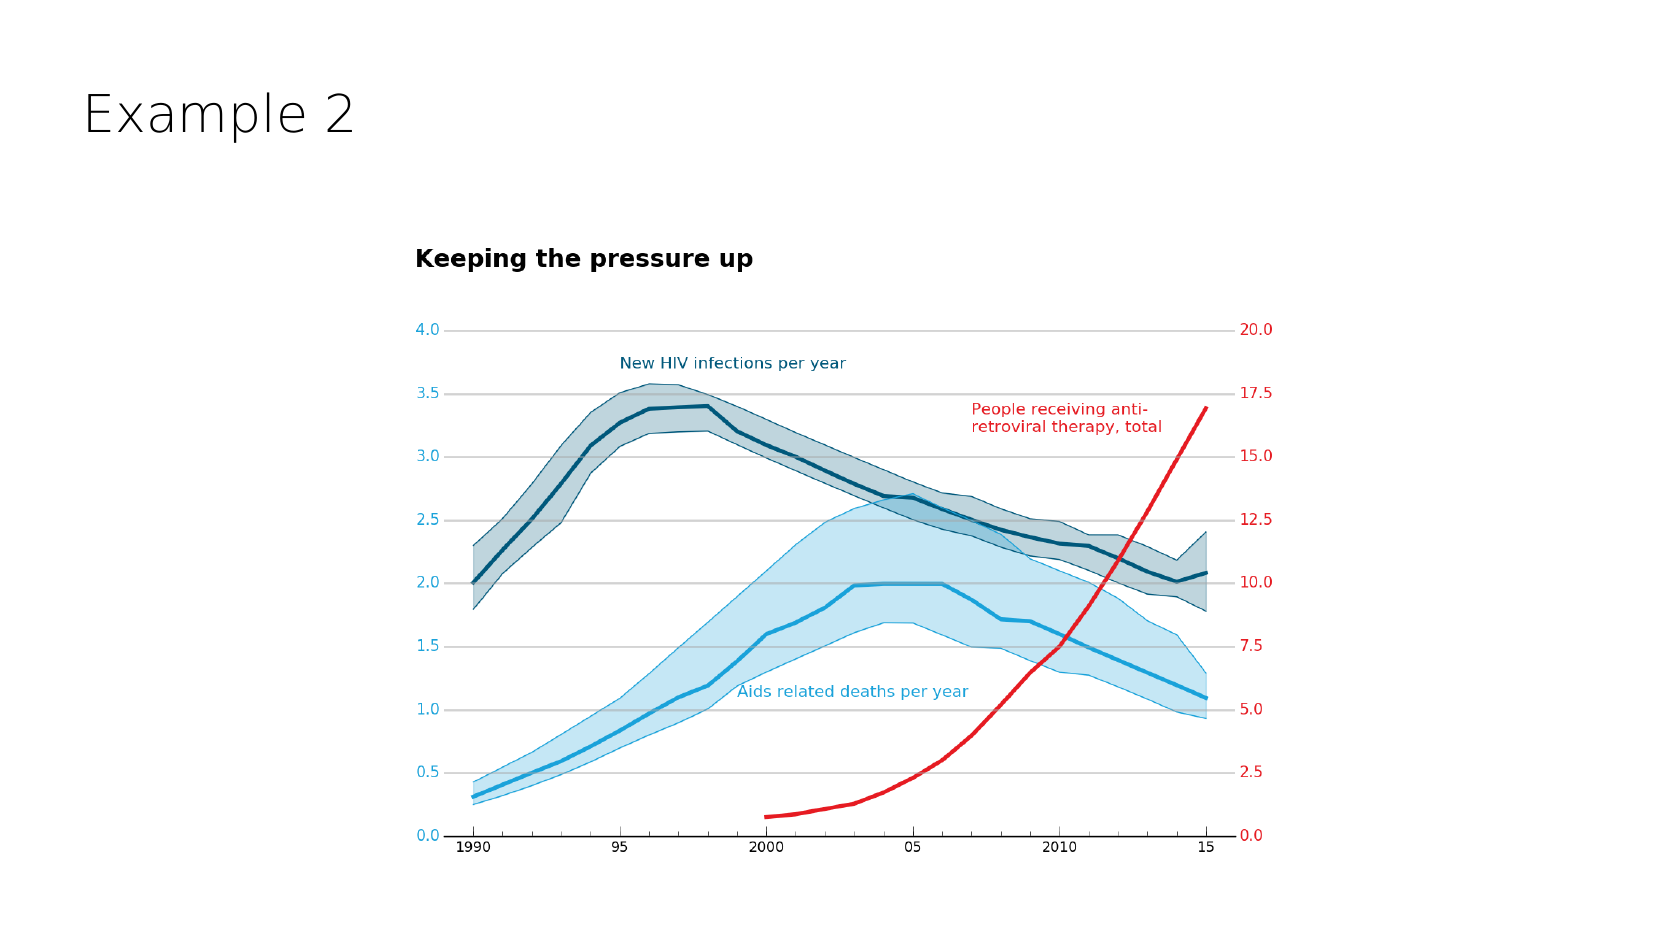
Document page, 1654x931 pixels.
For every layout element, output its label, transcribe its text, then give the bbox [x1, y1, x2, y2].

title Example 2 [82, 37, 1571, 193]
picture [316, 179, 1337, 909]
